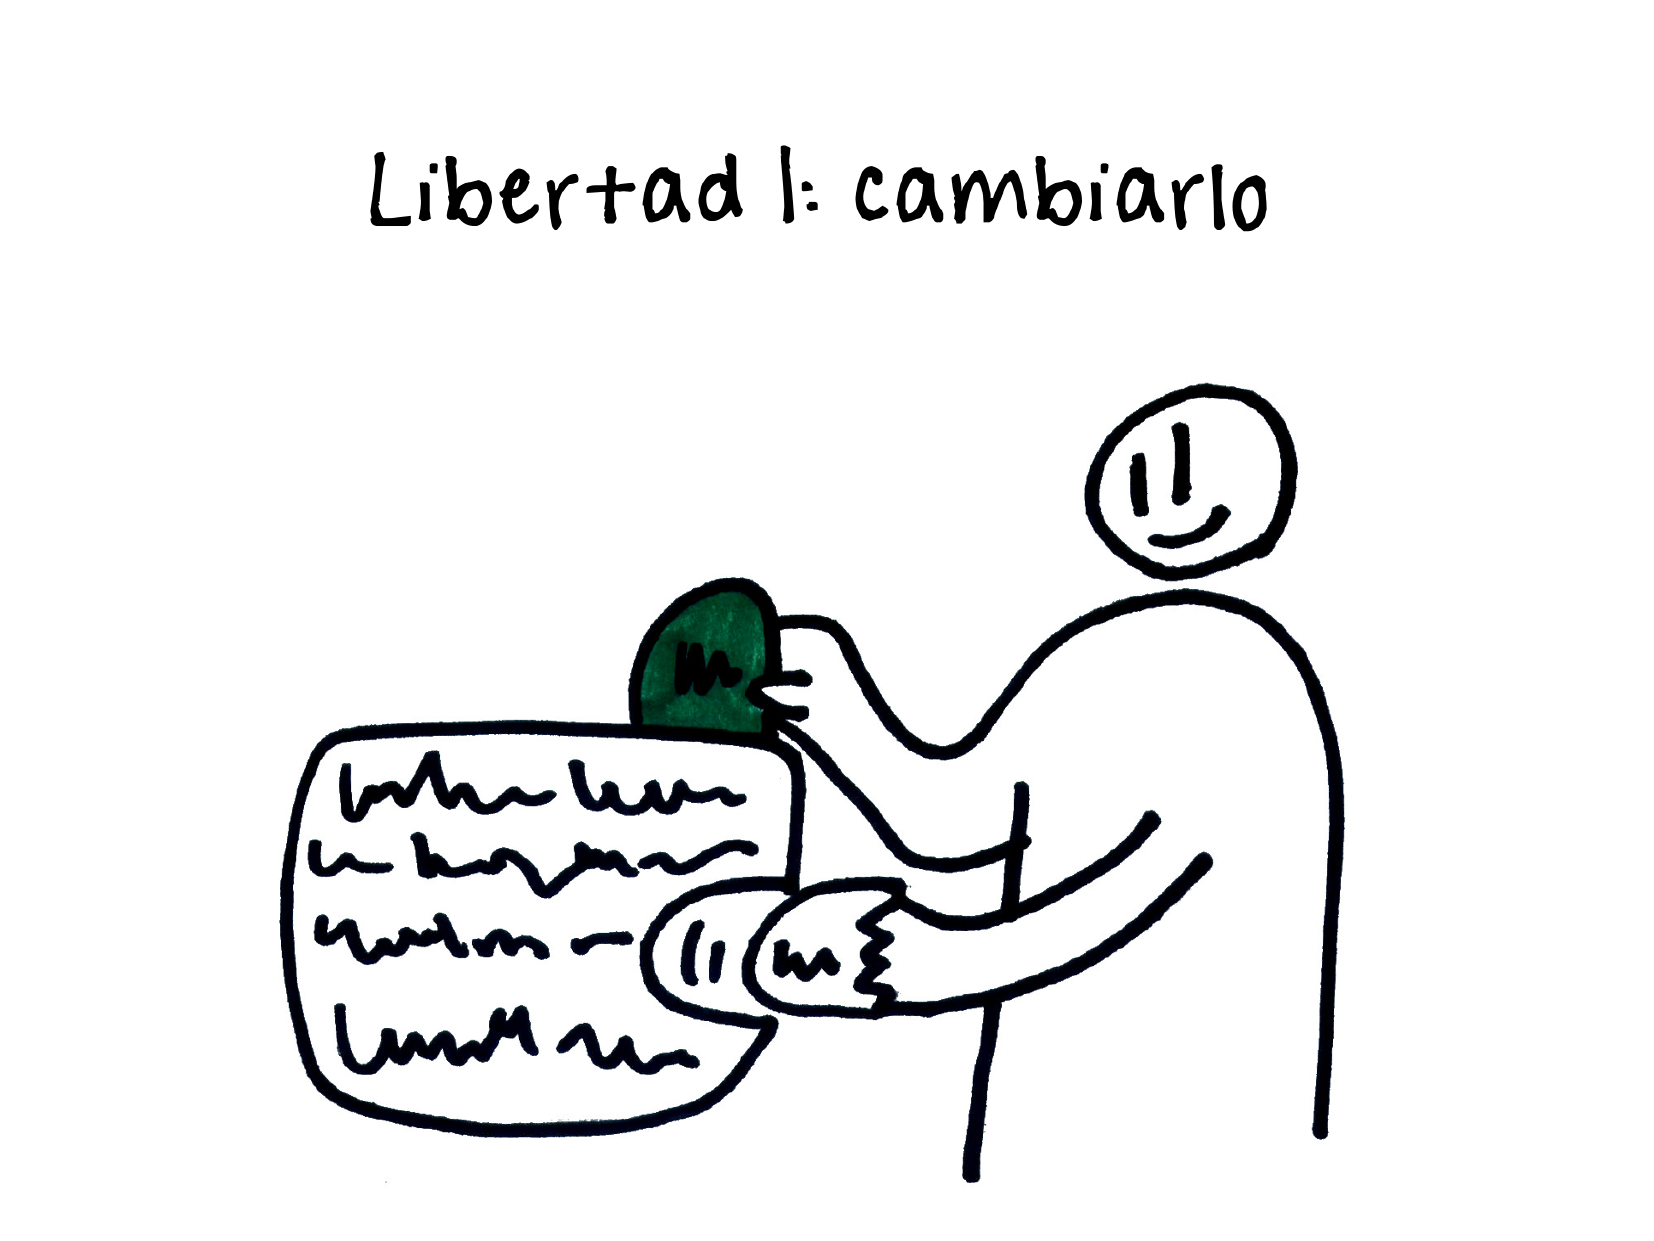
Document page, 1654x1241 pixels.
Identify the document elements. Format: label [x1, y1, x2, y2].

picture [94, 47, 1569, 1219]
